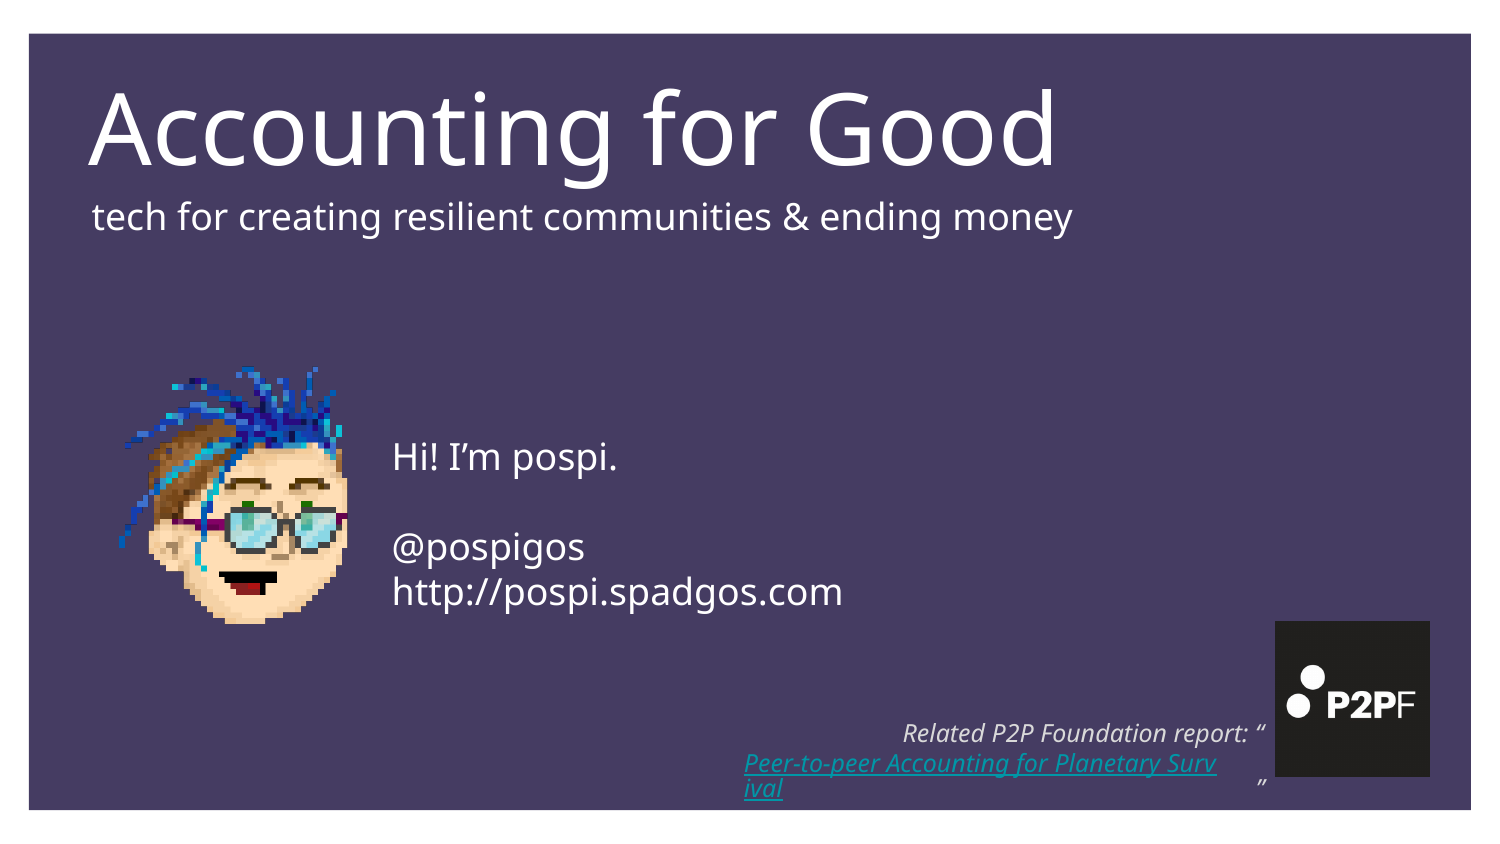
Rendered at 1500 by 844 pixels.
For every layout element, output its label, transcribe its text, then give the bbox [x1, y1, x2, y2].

picture [66, 325, 441, 700]
subtitle Related P2P Foundation report: “Peer-to-peer Accounting for Planetary Survival” [475, 702, 1280, 814]
subtitle tech for creating resilient communities & ending money Hi! I’m pospi. @pospigos http://pospi.spadgos.com [76, 178, 1396, 647]
title Accounting for Good [73, 50, 1399, 191]
picture [1275, 621, 1430, 777]
